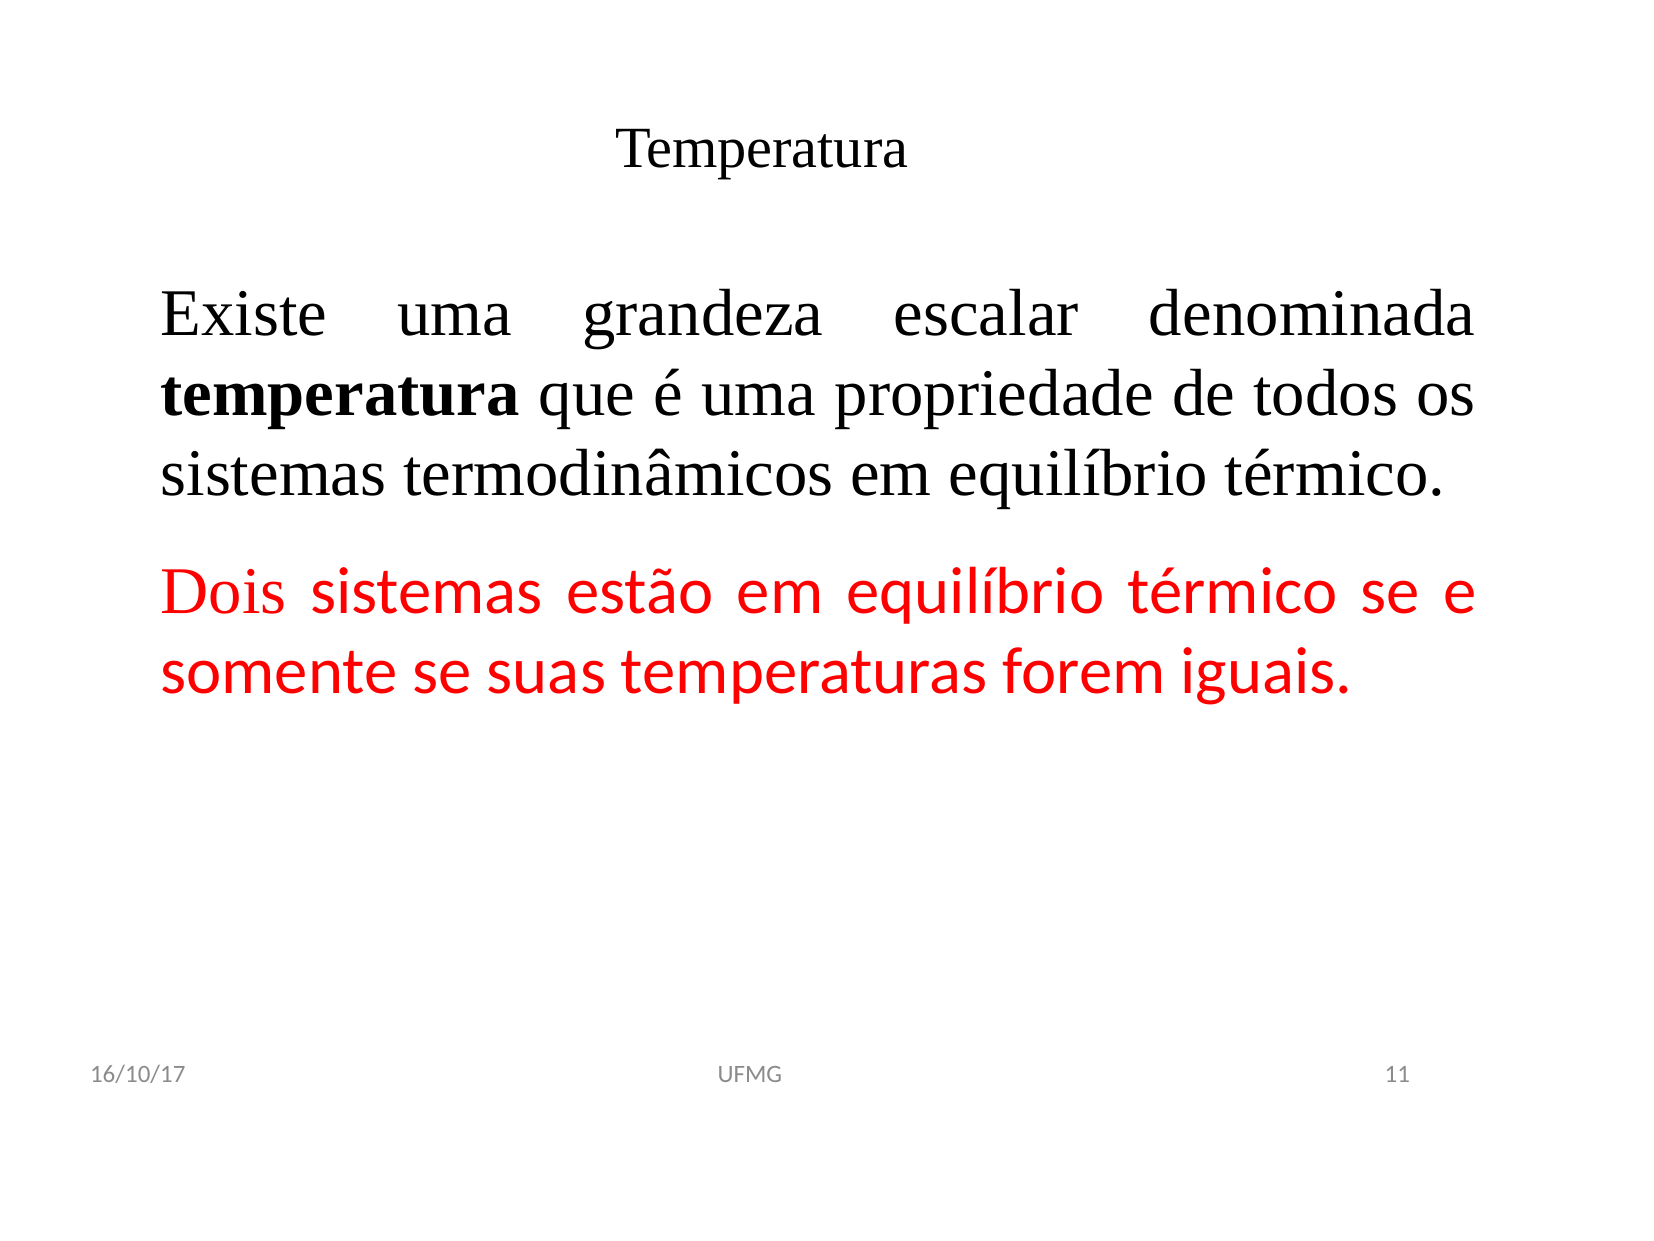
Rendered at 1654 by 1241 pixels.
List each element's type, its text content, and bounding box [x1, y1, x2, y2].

footer UFMG [512, 1042, 988, 1103]
text_box Temperatura [506, 102, 1099, 187]
text_box Dois sistemas estão em equilíbrio térmico se e somente se suas temperaturas forem iguais. [145, 539, 1493, 714]
text_box Existe uma grandeza escalar denominada temperatura que é uma propriedade de todos os sistemas termodinâmicos em equilíbrio térmico. [145, 261, 1493, 517]
slide_number 16/10/17 [75, 1042, 425, 1103]
slide_number <número> [1074, 1042, 1425, 1103]
